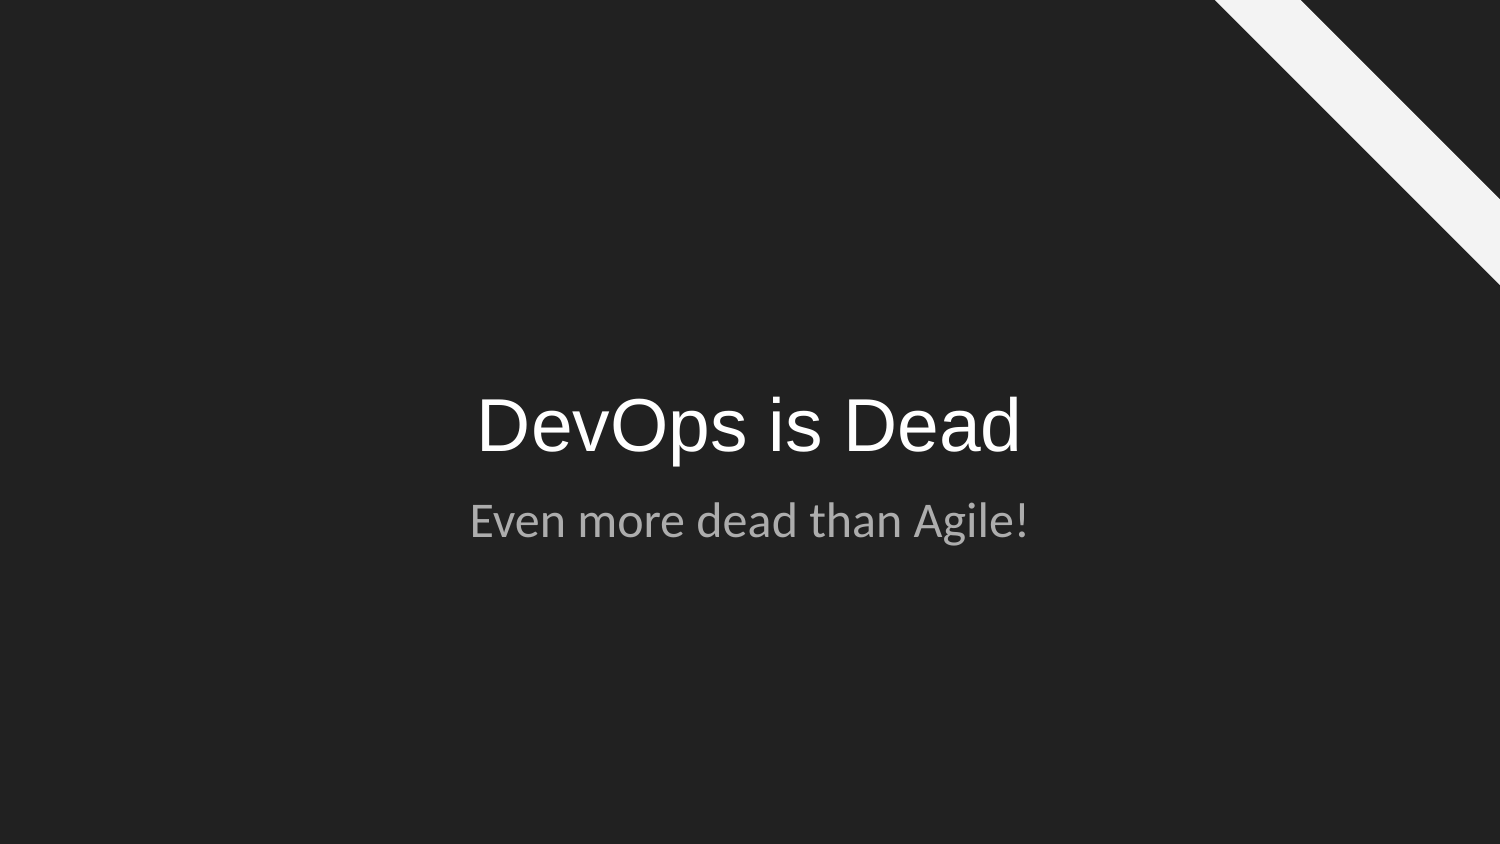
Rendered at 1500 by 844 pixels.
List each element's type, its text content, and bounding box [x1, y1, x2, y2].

text_box [1214, 0, 1500, 286]
title DevOps is Dead [51, 352, 1449, 463]
subtitle Even more dead than Agile! [51, 463, 1449, 594]
